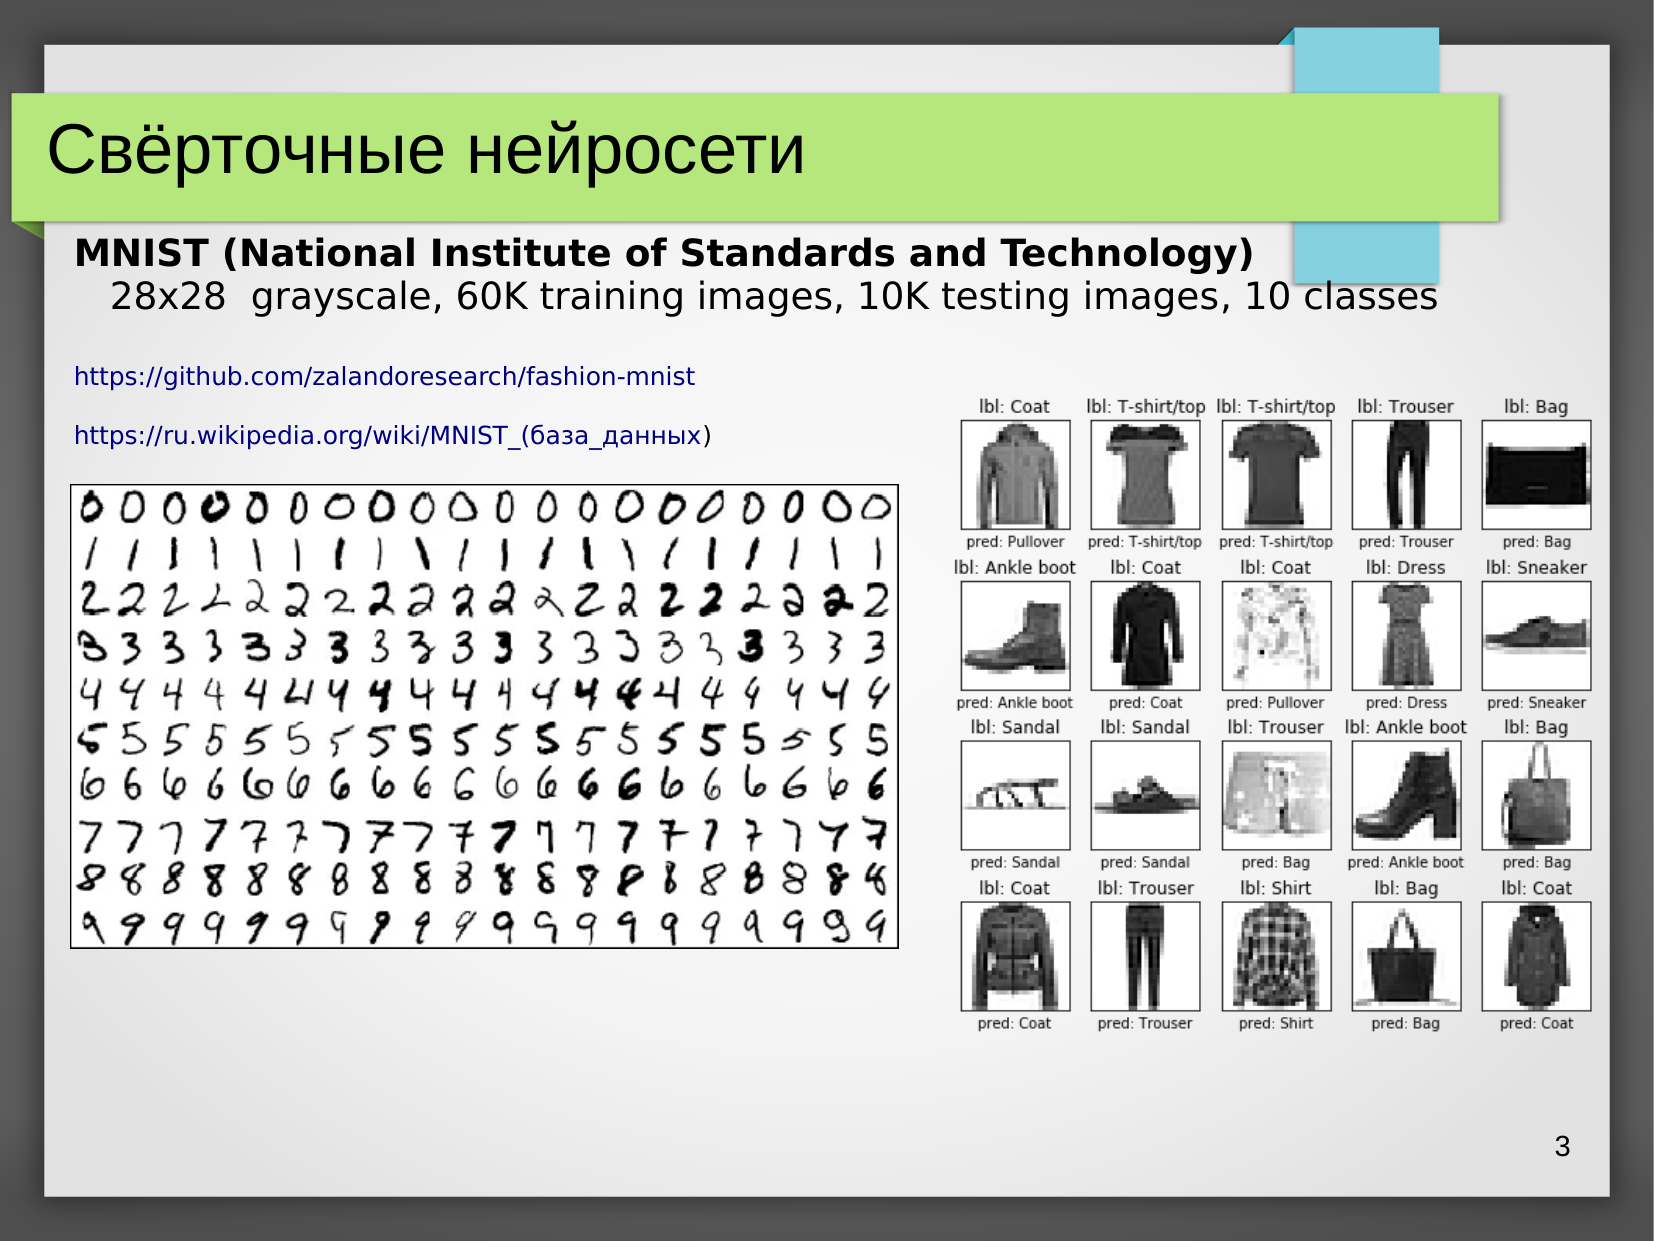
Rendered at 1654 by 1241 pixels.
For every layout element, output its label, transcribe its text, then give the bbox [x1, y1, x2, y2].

title Свёрточные нейросети [46, 109, 1499, 190]
text_box MNIST (National Institute of Standards and Technology) 28x28 grayscale, 60K training images, 10K testing images, 10 classes https://github.com/zalandoresearch/fashion-mnist https://ru.wikipedia.org/wiki/MNIST_(база_данных) [59, 224, 1501, 458]
picture [0, 0, 1654, 1241]
